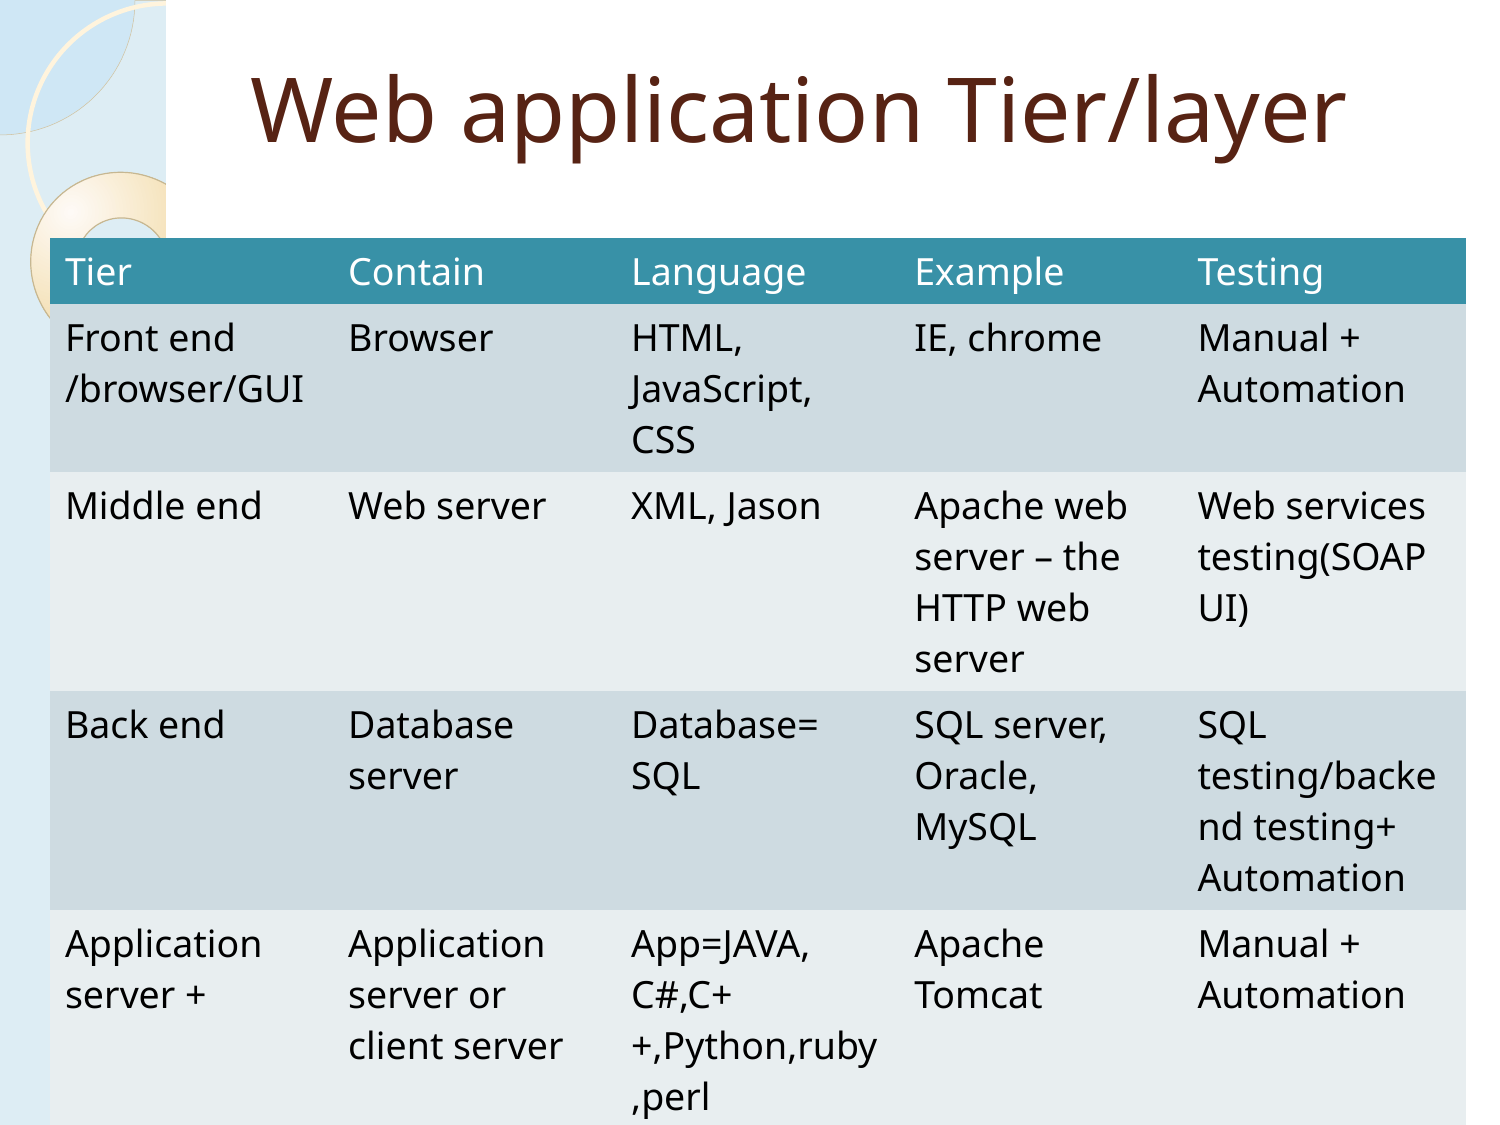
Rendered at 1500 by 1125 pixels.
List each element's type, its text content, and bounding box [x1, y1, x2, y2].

table_cell Database= SQL [616, 691, 899, 910]
table_cell Front end /browser/GUI [50, 304, 333, 472]
table_header Contain [333, 238, 616, 304]
table_cell Apache Tomcat [899, 910, 1182, 1125]
table_header Example [899, 238, 1182, 304]
table_cell SQL server, Oracle, MySQL [899, 691, 1182, 910]
table_cell Web services testing(SOAPUI) [1182, 472, 1466, 691]
table_cell Database server [333, 691, 616, 910]
table_cell HTML, JavaScript, CSS [616, 304, 899, 472]
table_cell Apache web server – the HTTP web server [899, 472, 1182, 691]
table_header Tier [50, 238, 333, 304]
table_cell Web server [333, 472, 616, 691]
table_cell Manual + Automation [1182, 910, 1466, 1125]
table_cell Application server + [50, 910, 333, 1125]
title Web application Tier/layer [235, 45, 1466, 233]
table_cell IE, chrome [899, 304, 1182, 472]
table_cell Browser [333, 304, 616, 472]
table_cell Back end [50, 691, 333, 910]
table_cell Application server or client server [333, 910, 616, 1125]
table_header Language [616, 238, 899, 304]
table_cell Manual + Automation [1182, 304, 1466, 472]
table_cell XML, Jason [616, 472, 899, 691]
table_cell App=JAVA, C#,C++,Python,ruby,perl [616, 910, 899, 1125]
table_cell SQL testing/backend testing+ Automation [1182, 691, 1466, 910]
table_cell Middle end [50, 472, 333, 691]
table_header Testing [1182, 238, 1466, 304]
